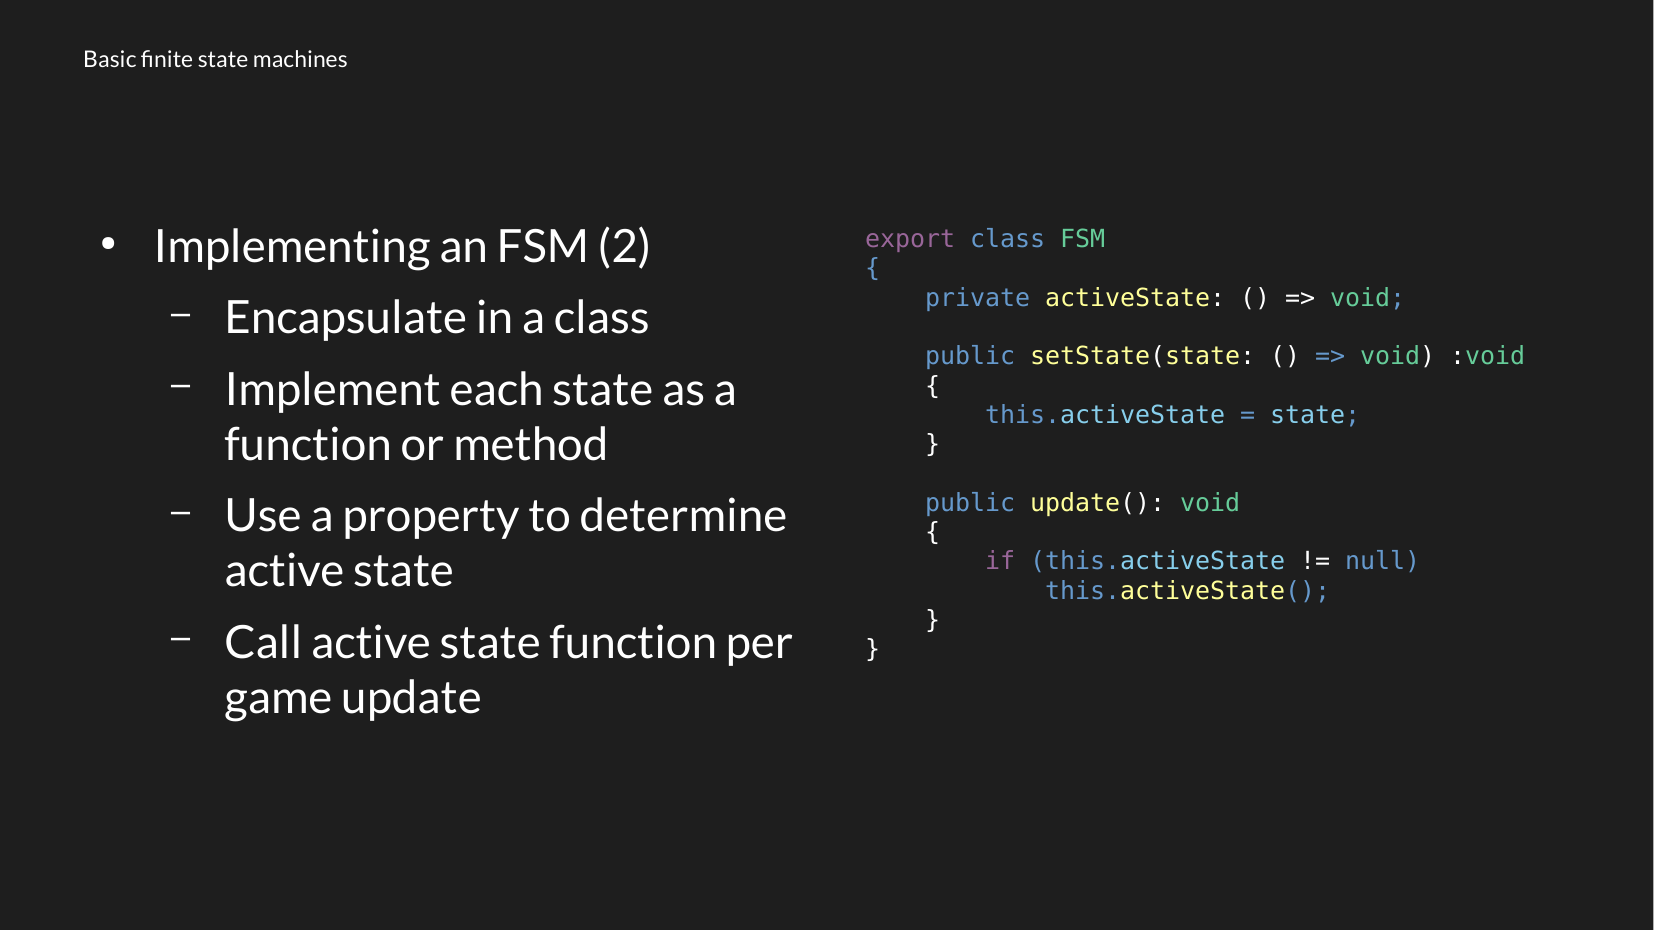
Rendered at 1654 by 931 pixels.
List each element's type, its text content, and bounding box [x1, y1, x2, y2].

title Basic finite state machines [83, 0, 1571, 119]
text_box export class FSM { private activeState: () => void; public setState(state: () => void) :void { this.activeState = state; } public update(): void { if (this.activeState != null) this.activeState(); } } [850, 217, 1571, 839]
list Implementing an FSM (2) Encapsulate in a class Implement each state as a function or method Use a property to determine active state Call active state function per game update [82, 217, 809, 839]
